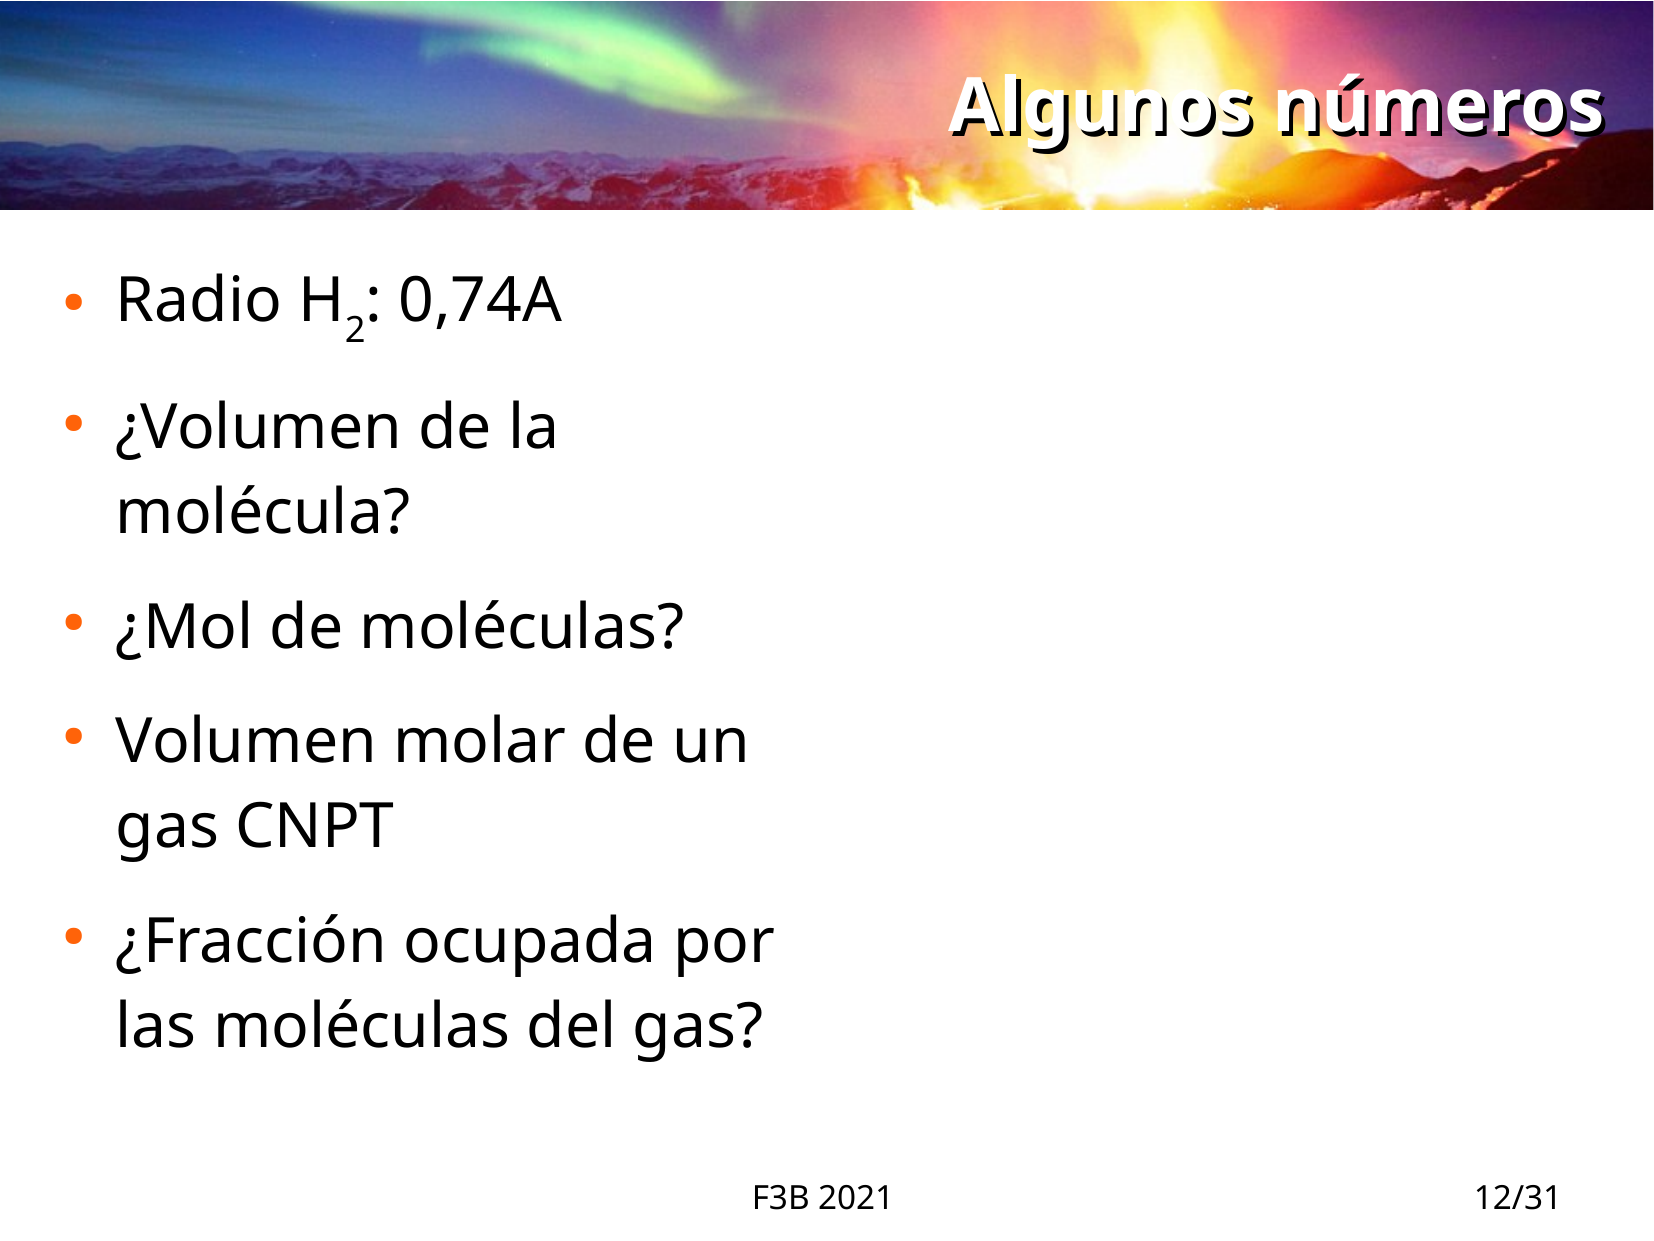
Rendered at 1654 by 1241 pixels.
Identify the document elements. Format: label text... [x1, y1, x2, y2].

picture [0, 1, 1654, 210]
list Radio H2: 0,74A ¿Volumen de la molécula? ¿Mol de moléculas? Volumen molar de un gas CNPT ¿Fracción ocupada por las moléculas del gas? [45, 255, 807, 1156]
title Algunos números [45, 15, 1606, 191]
